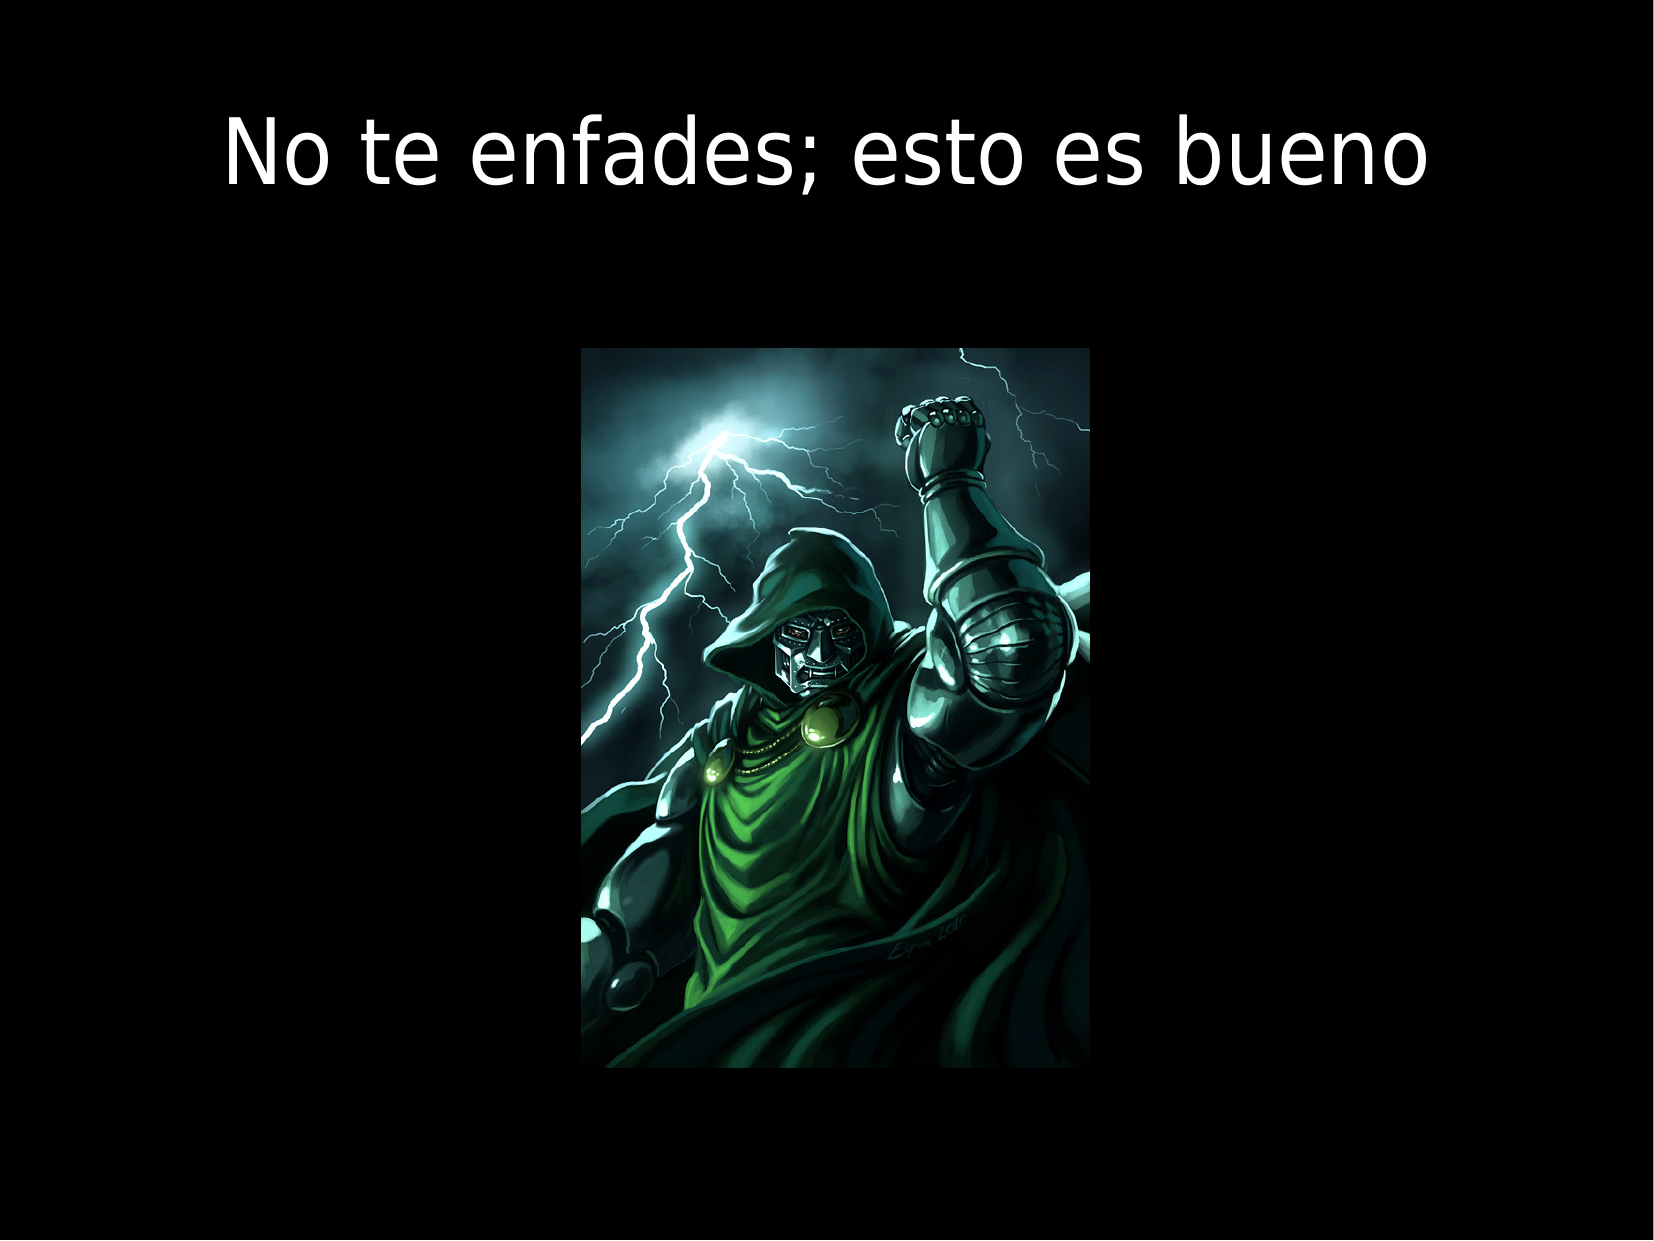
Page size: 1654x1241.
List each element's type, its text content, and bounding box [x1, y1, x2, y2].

title No te enfades; esto es bueno [82, 49, 1571, 257]
picture [581, 348, 1090, 1068]
